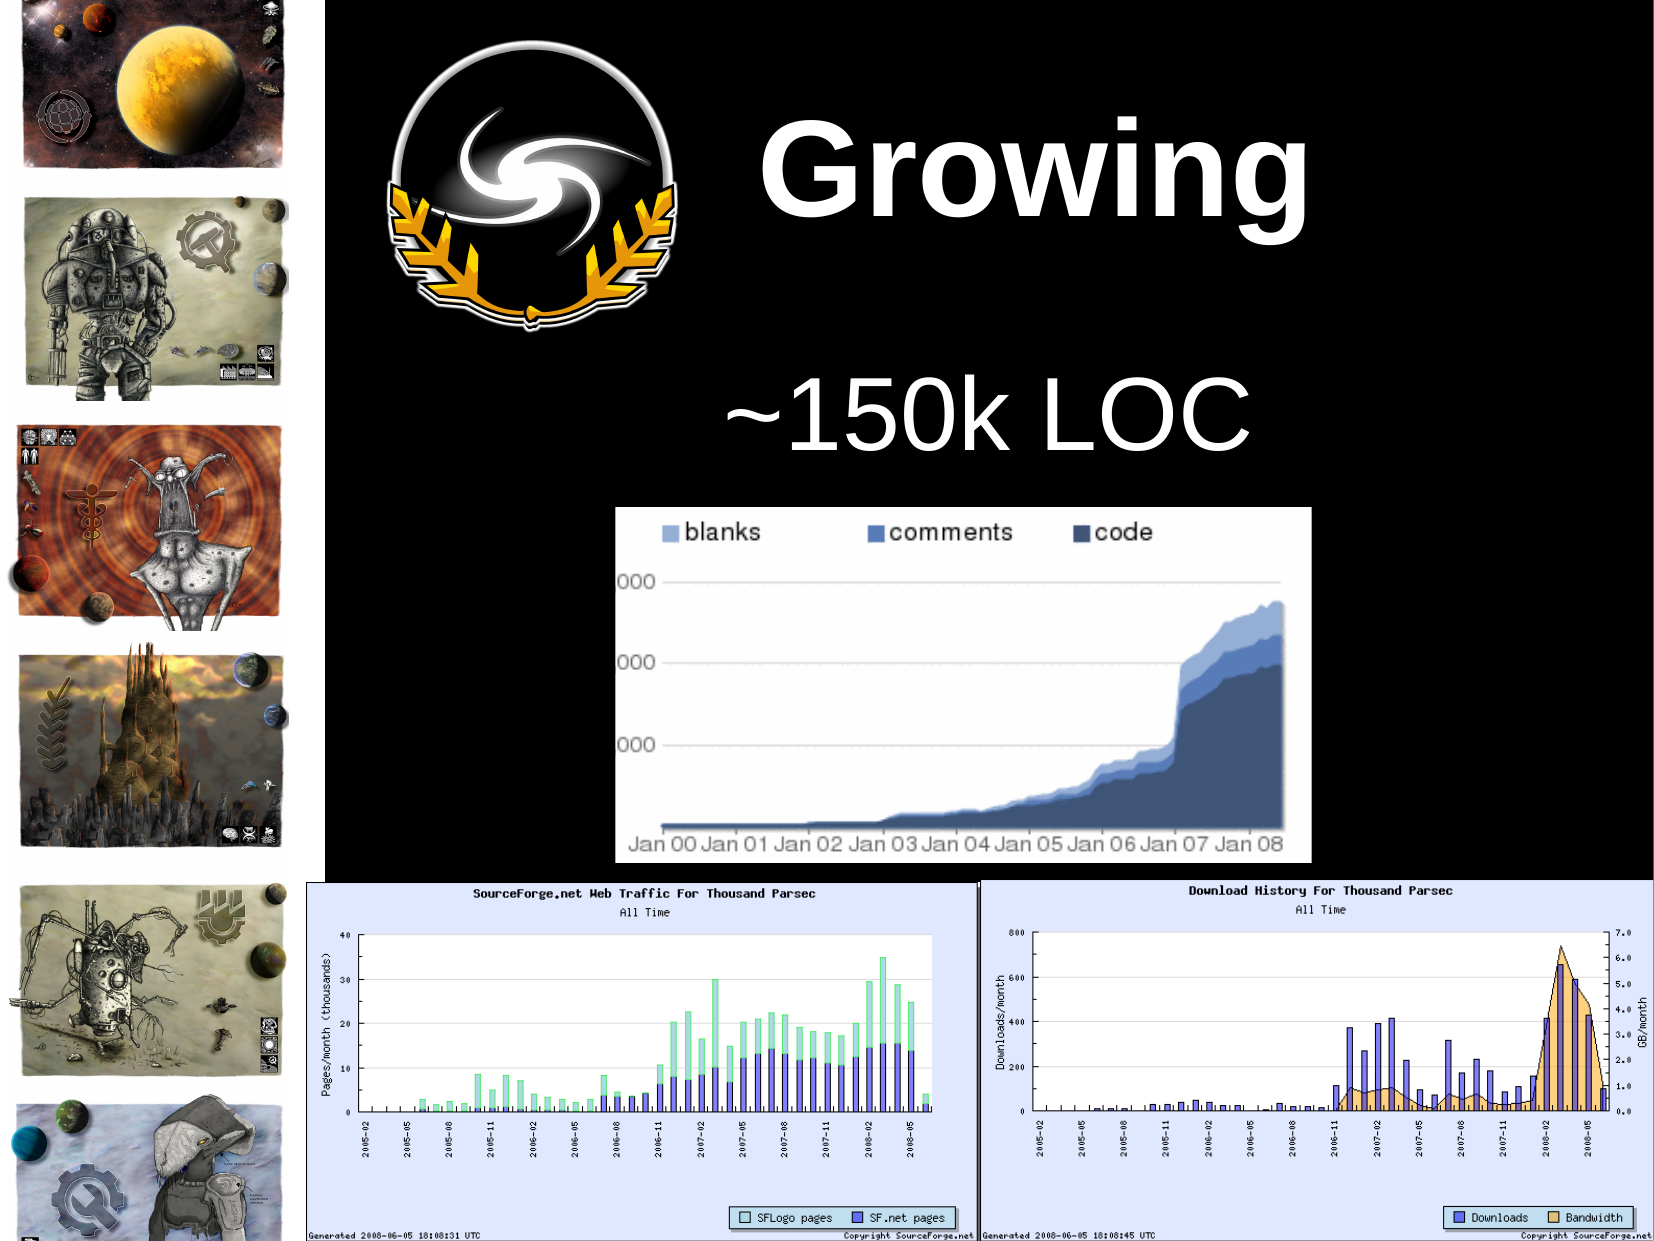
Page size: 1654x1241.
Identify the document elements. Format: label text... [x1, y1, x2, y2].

text_box ~150k LOC [442, 348, 1536, 625]
picture [383, 40, 680, 342]
text_box Growing [490, 84, 1583, 398]
picture [615, 625, 1312, 863]
picture [6, 0, 289, 1241]
picture [306, 879, 1654, 1241]
